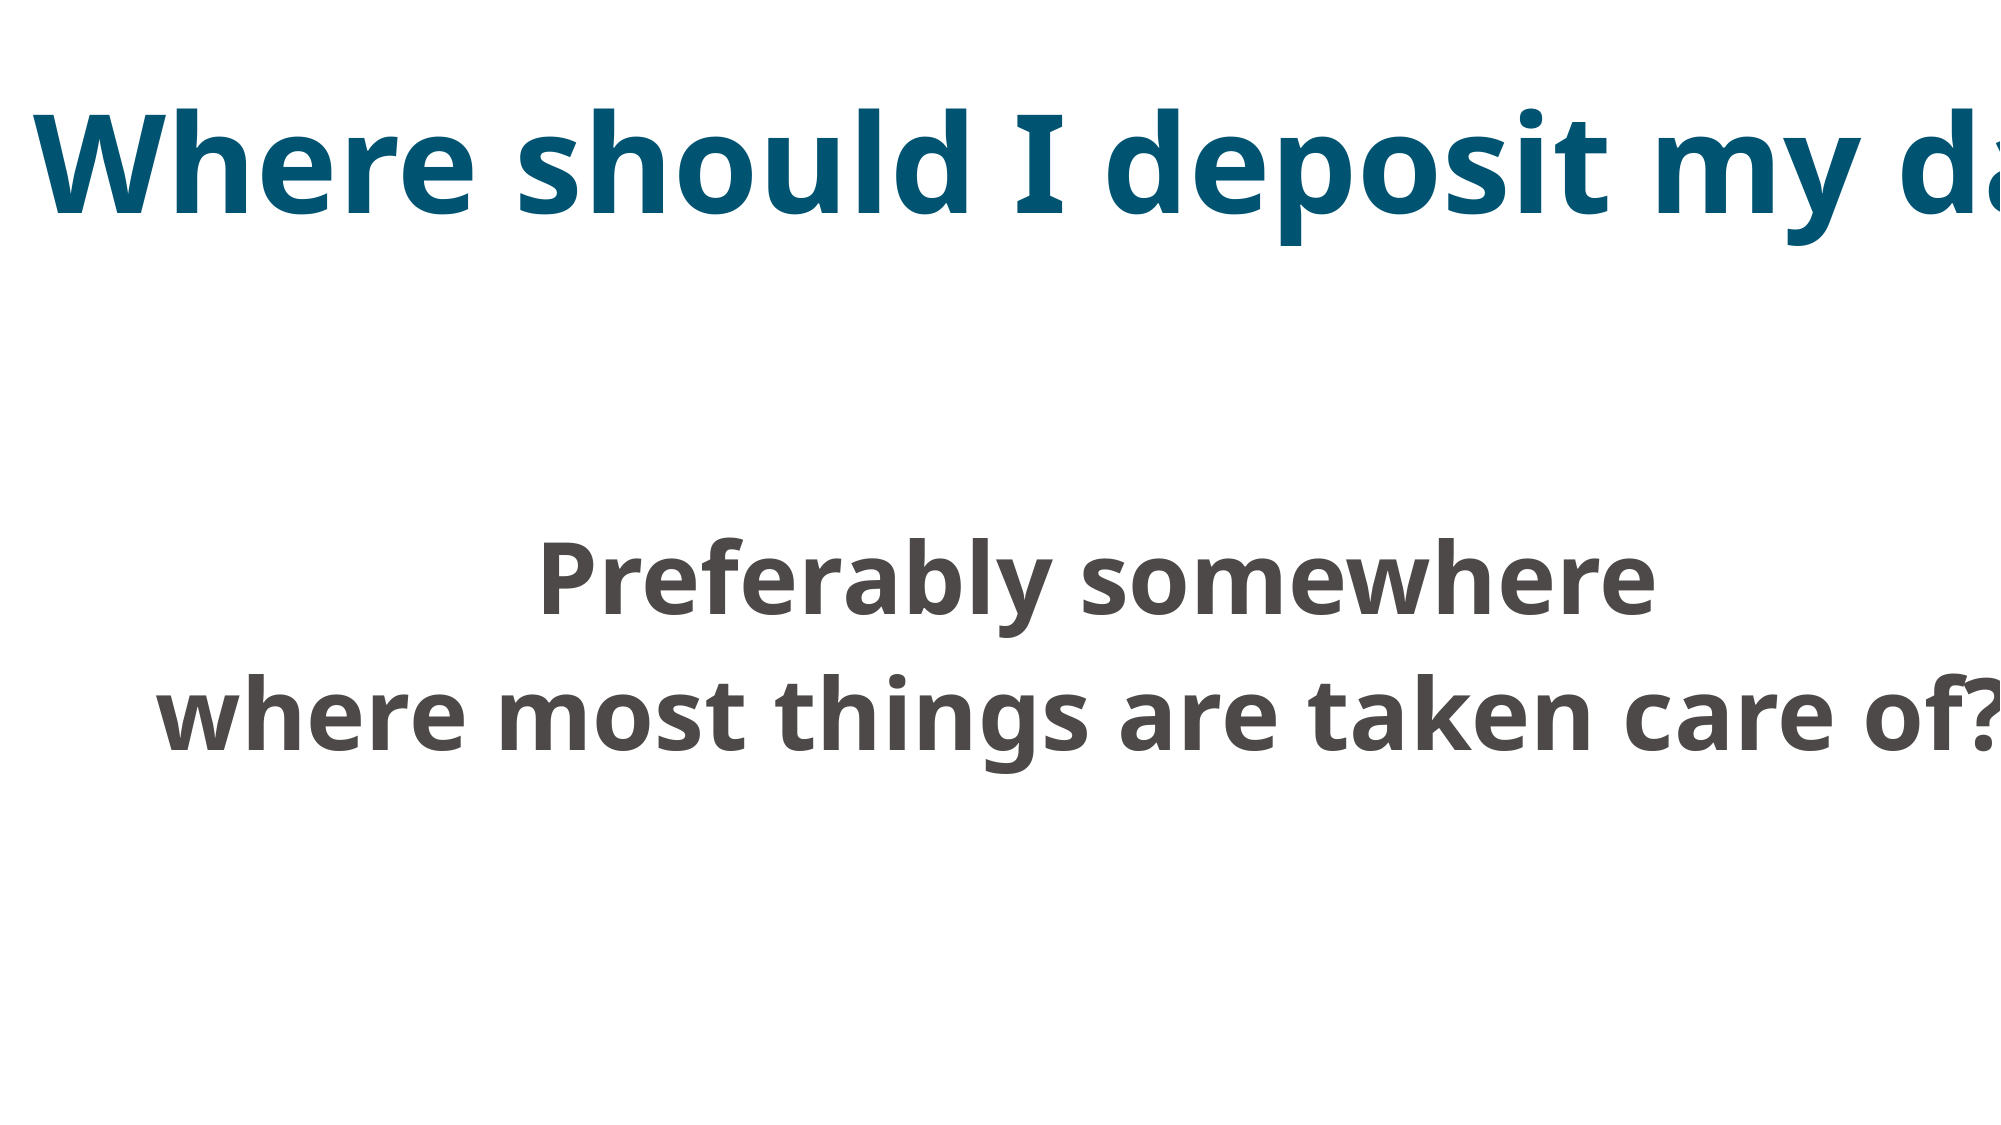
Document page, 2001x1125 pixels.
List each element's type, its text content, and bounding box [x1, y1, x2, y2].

text_box Where should I deposit my data? [18, 59, 1982, 212]
text_box Preferably somewhere where most things are taken care of? [141, 500, 1795, 815]
